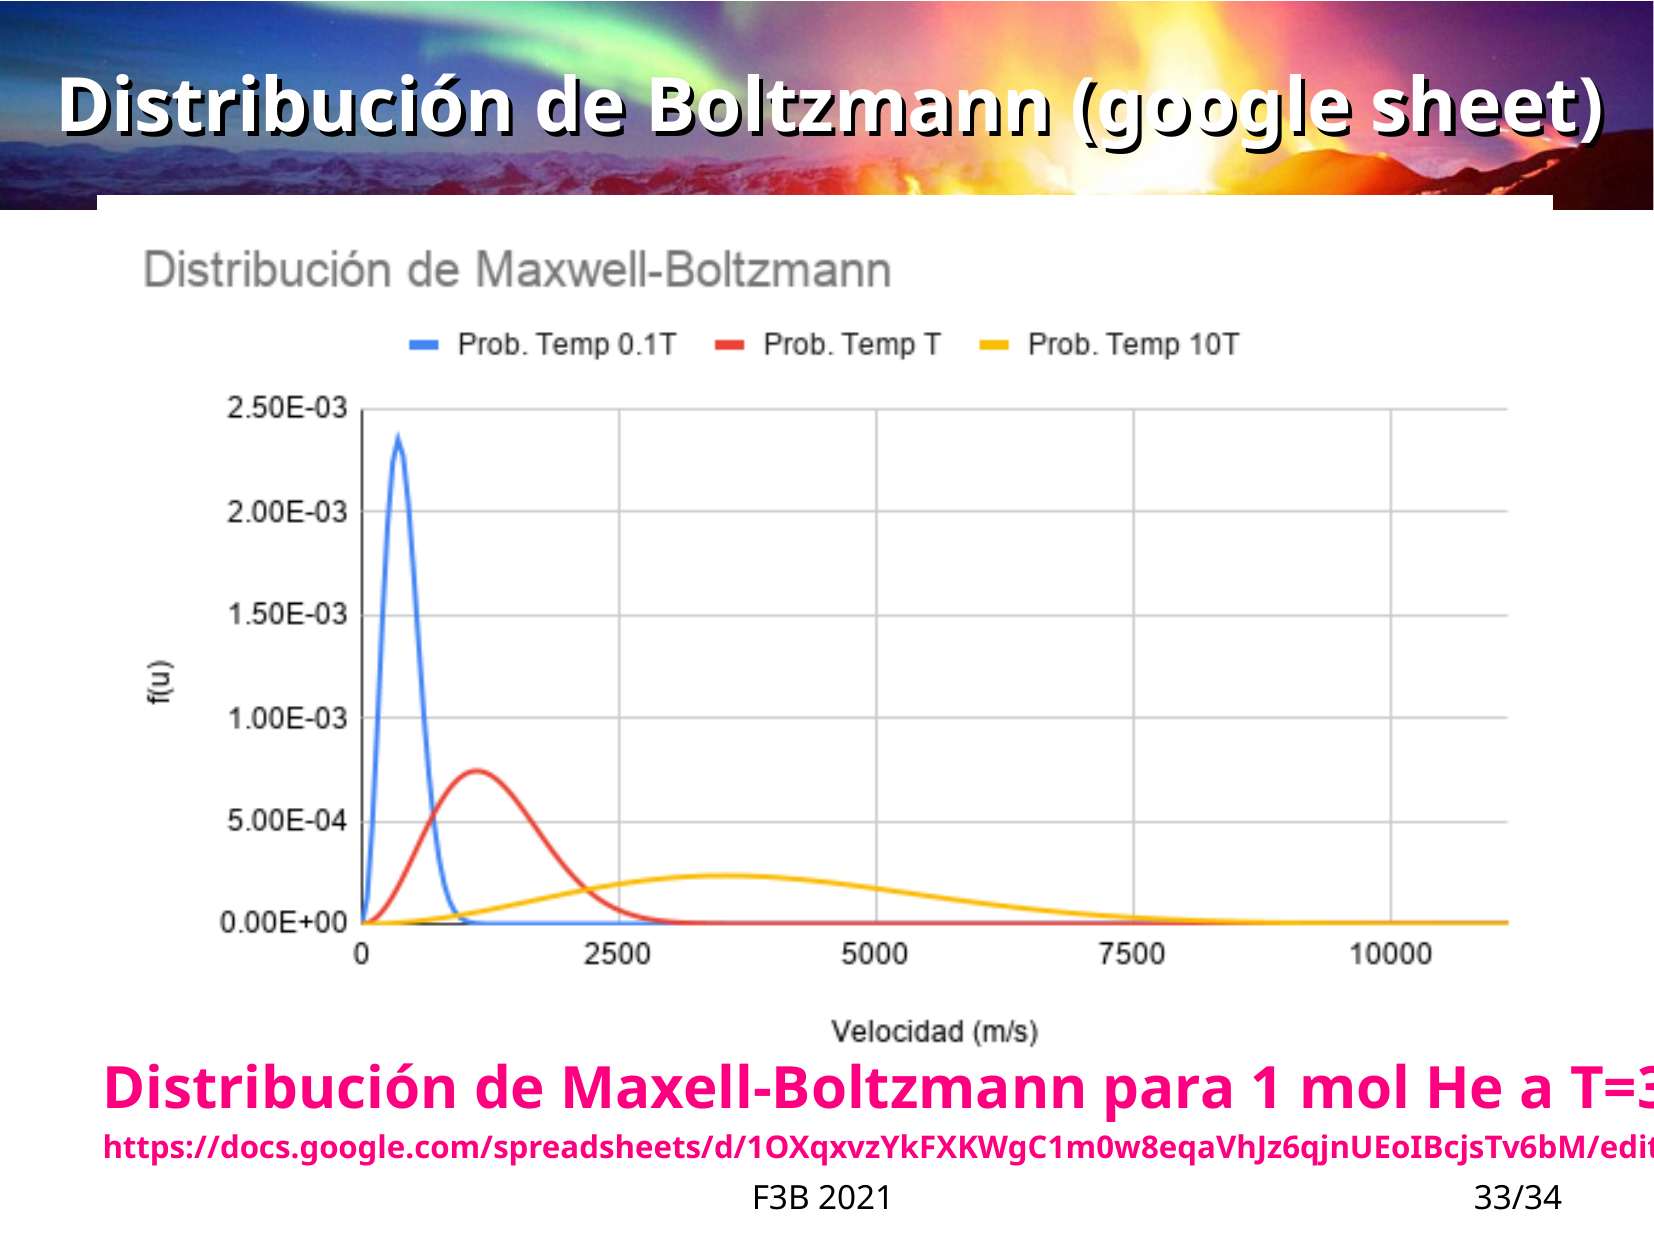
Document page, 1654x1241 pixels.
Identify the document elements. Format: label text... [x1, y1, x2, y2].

title Distribución de Boltzmann (google sheet) [45, 15, 1606, 191]
text_box Distribución de Maxell-Boltzmann para 1 mol He a T=300K https://docs.google.com/spreadsheets/d/1OXqxvzYkFXKWgC1m0w8eqaVhJz6qjnUEoIBcjsTv6bM/edit#gid=0 [87, 1038, 1614, 1163]
picture [0, 1, 1654, 1038]
